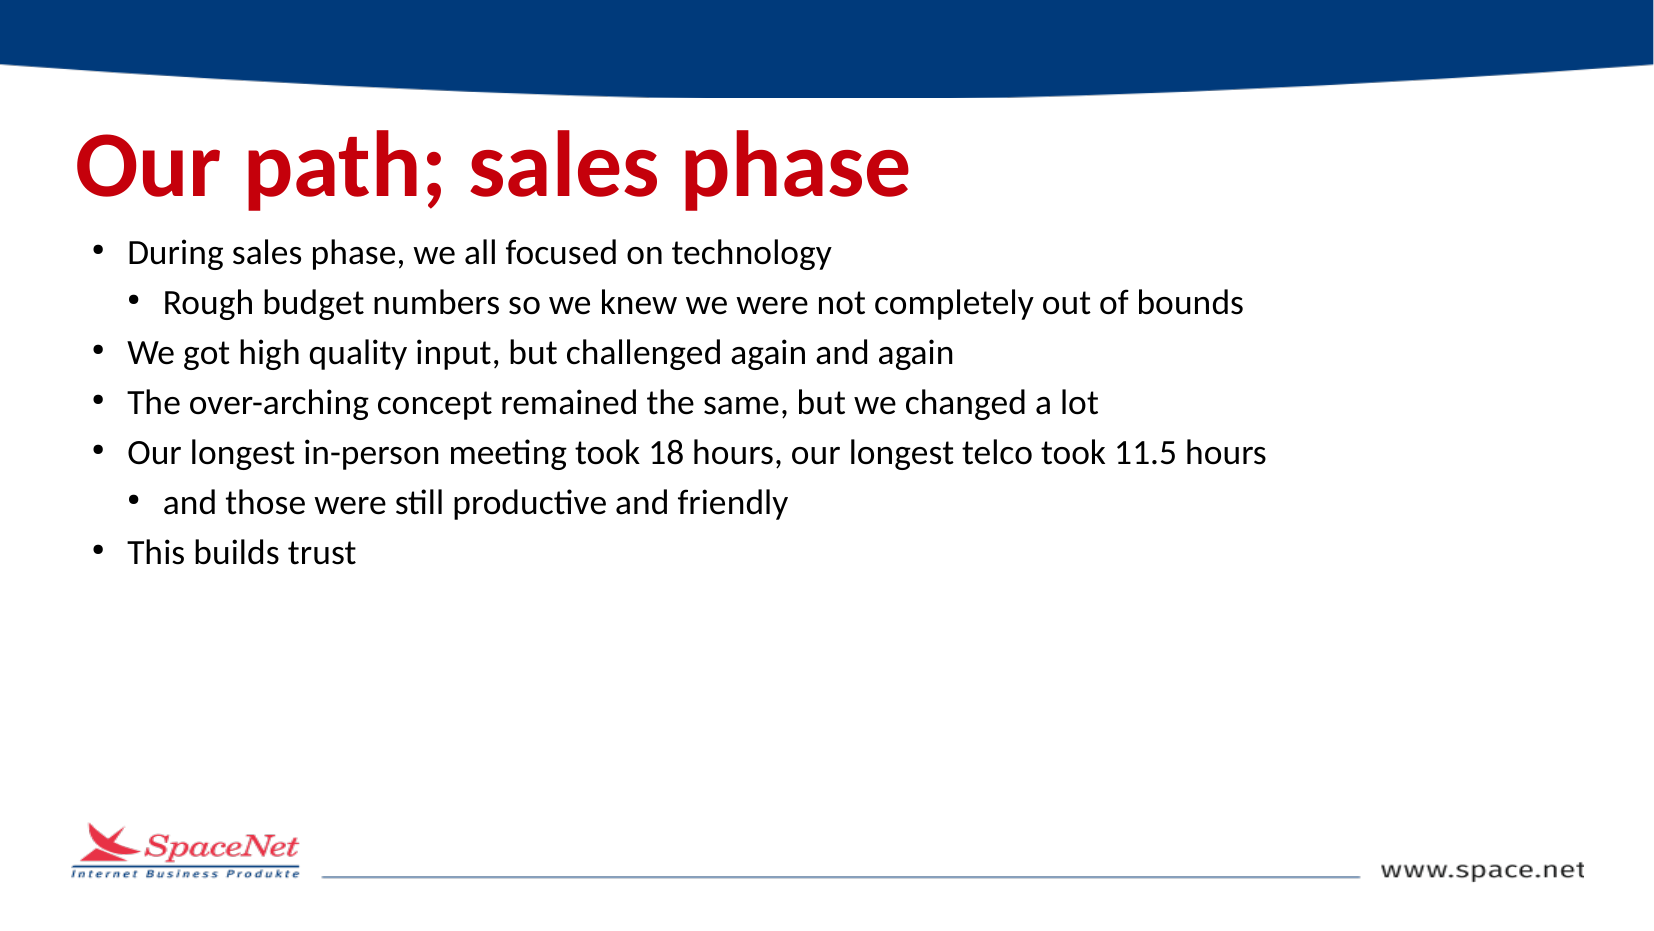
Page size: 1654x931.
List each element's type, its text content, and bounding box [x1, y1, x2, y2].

text_box Our path; sales phase [60, 95, 1576, 223]
text_box During sales phase, we all focused on technology Rough budget numbers so we knew we were not completely out of bounds We got high quality input, but challenged again and again The over-arching concept remained the same, but we changed a lot Our longest in-person meeting took 18 hours, our longest telco took 11.5 hours and those were still productive and friendly This builds trust [77, 223, 1576, 580]
